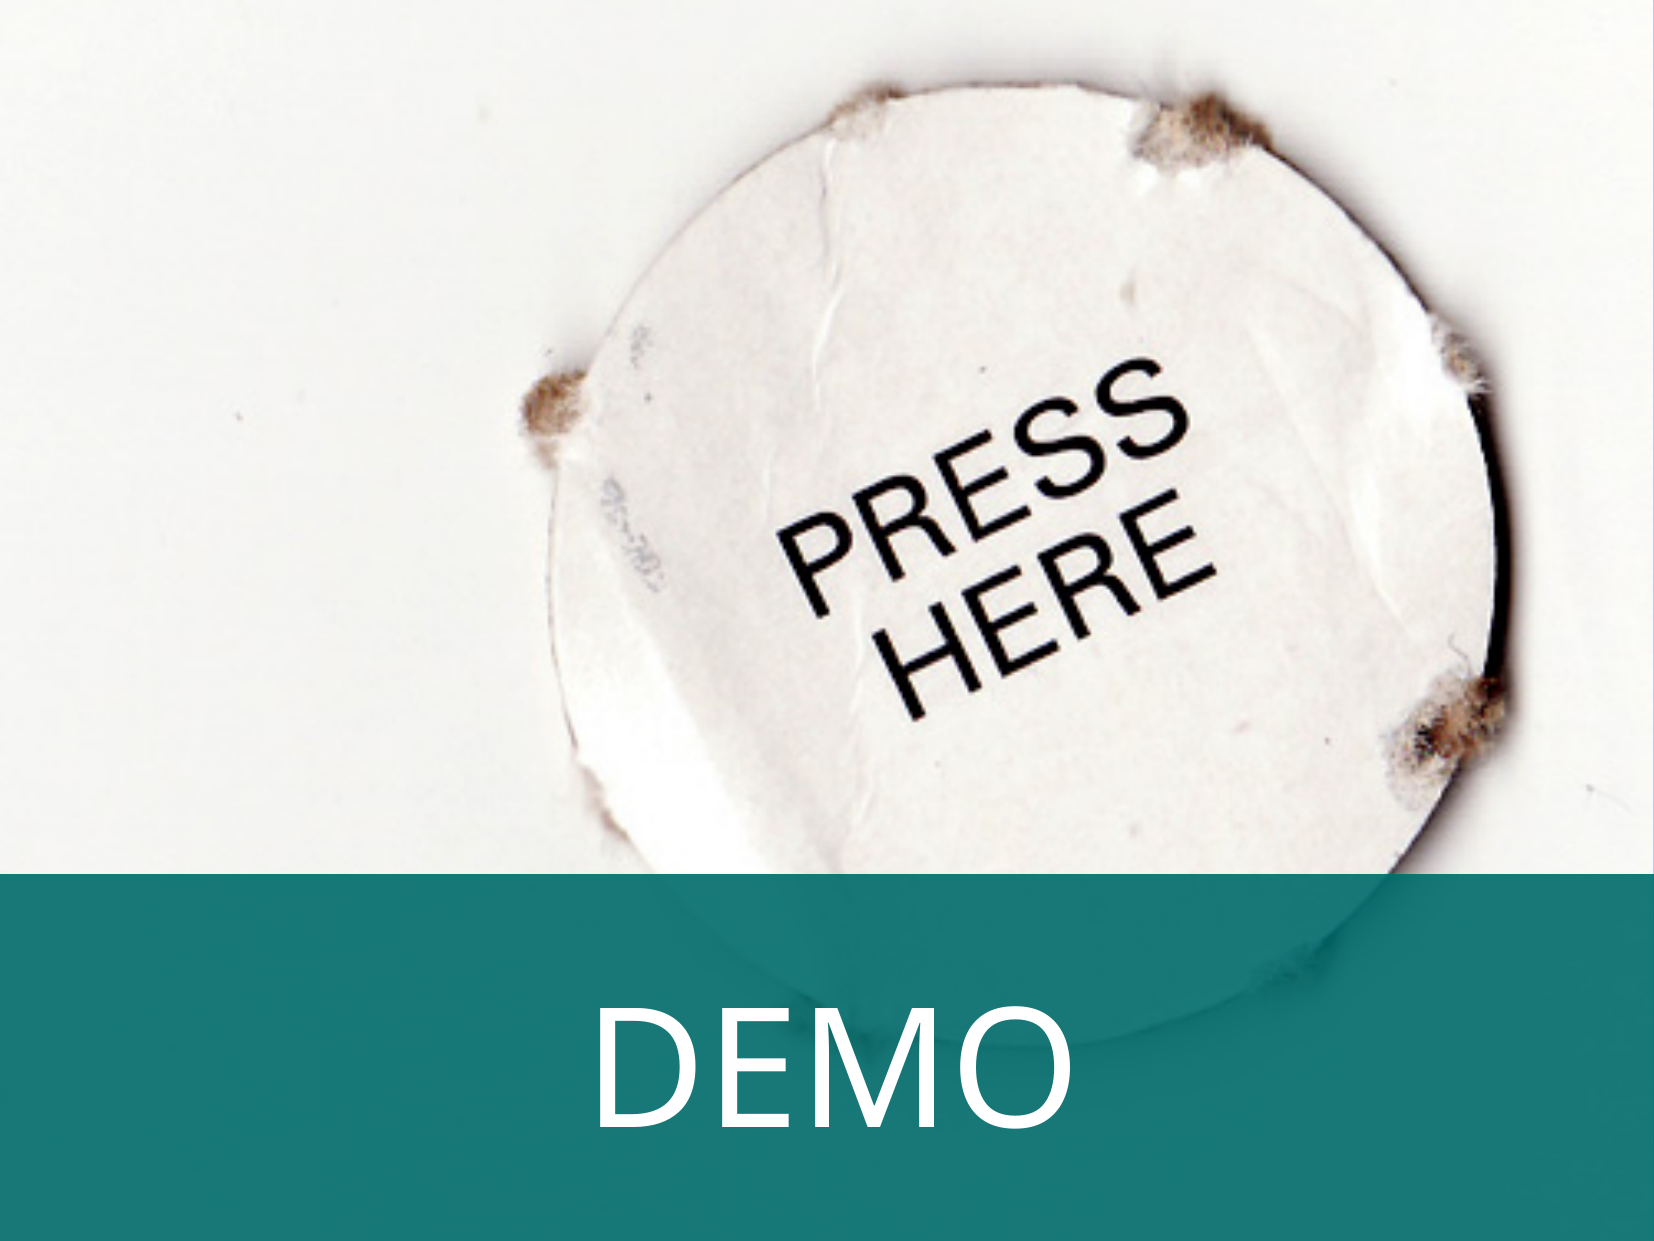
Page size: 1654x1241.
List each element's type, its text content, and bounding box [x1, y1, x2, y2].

text_box DEMO [0, 874, 1654, 1241]
picture [0, 0, 1654, 874]
